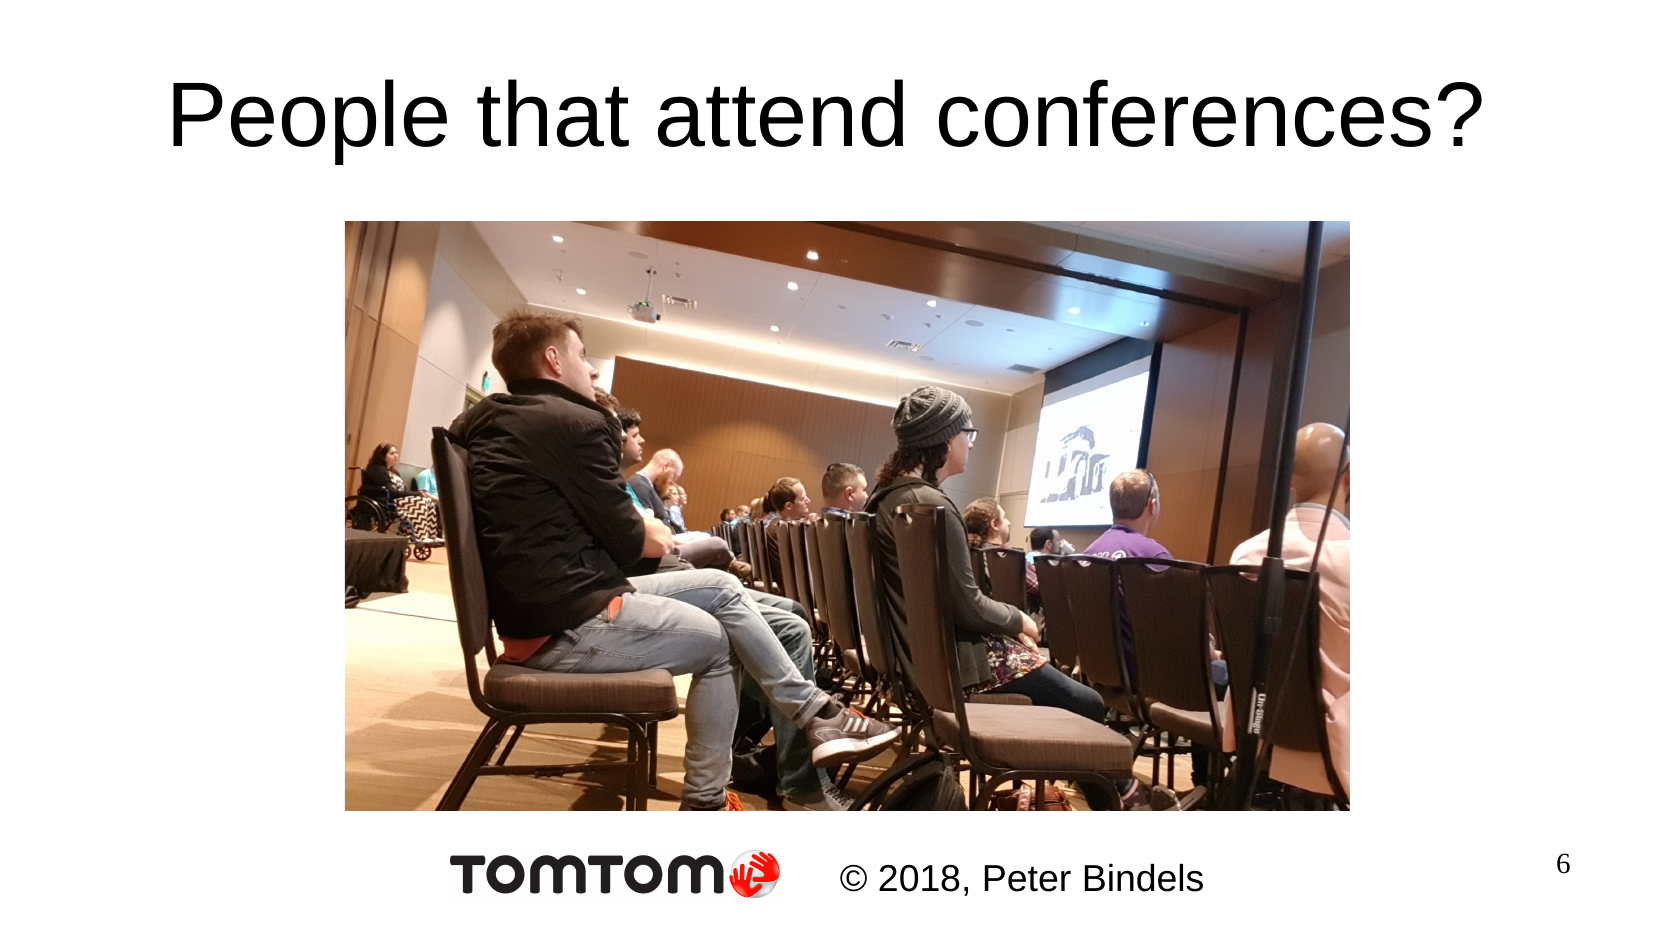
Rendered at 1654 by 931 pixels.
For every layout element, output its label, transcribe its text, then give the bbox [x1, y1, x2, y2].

picture [450, 847, 784, 905]
title People that attend conferences? [82, 28, 1571, 201]
picture [344, 221, 1351, 811]
